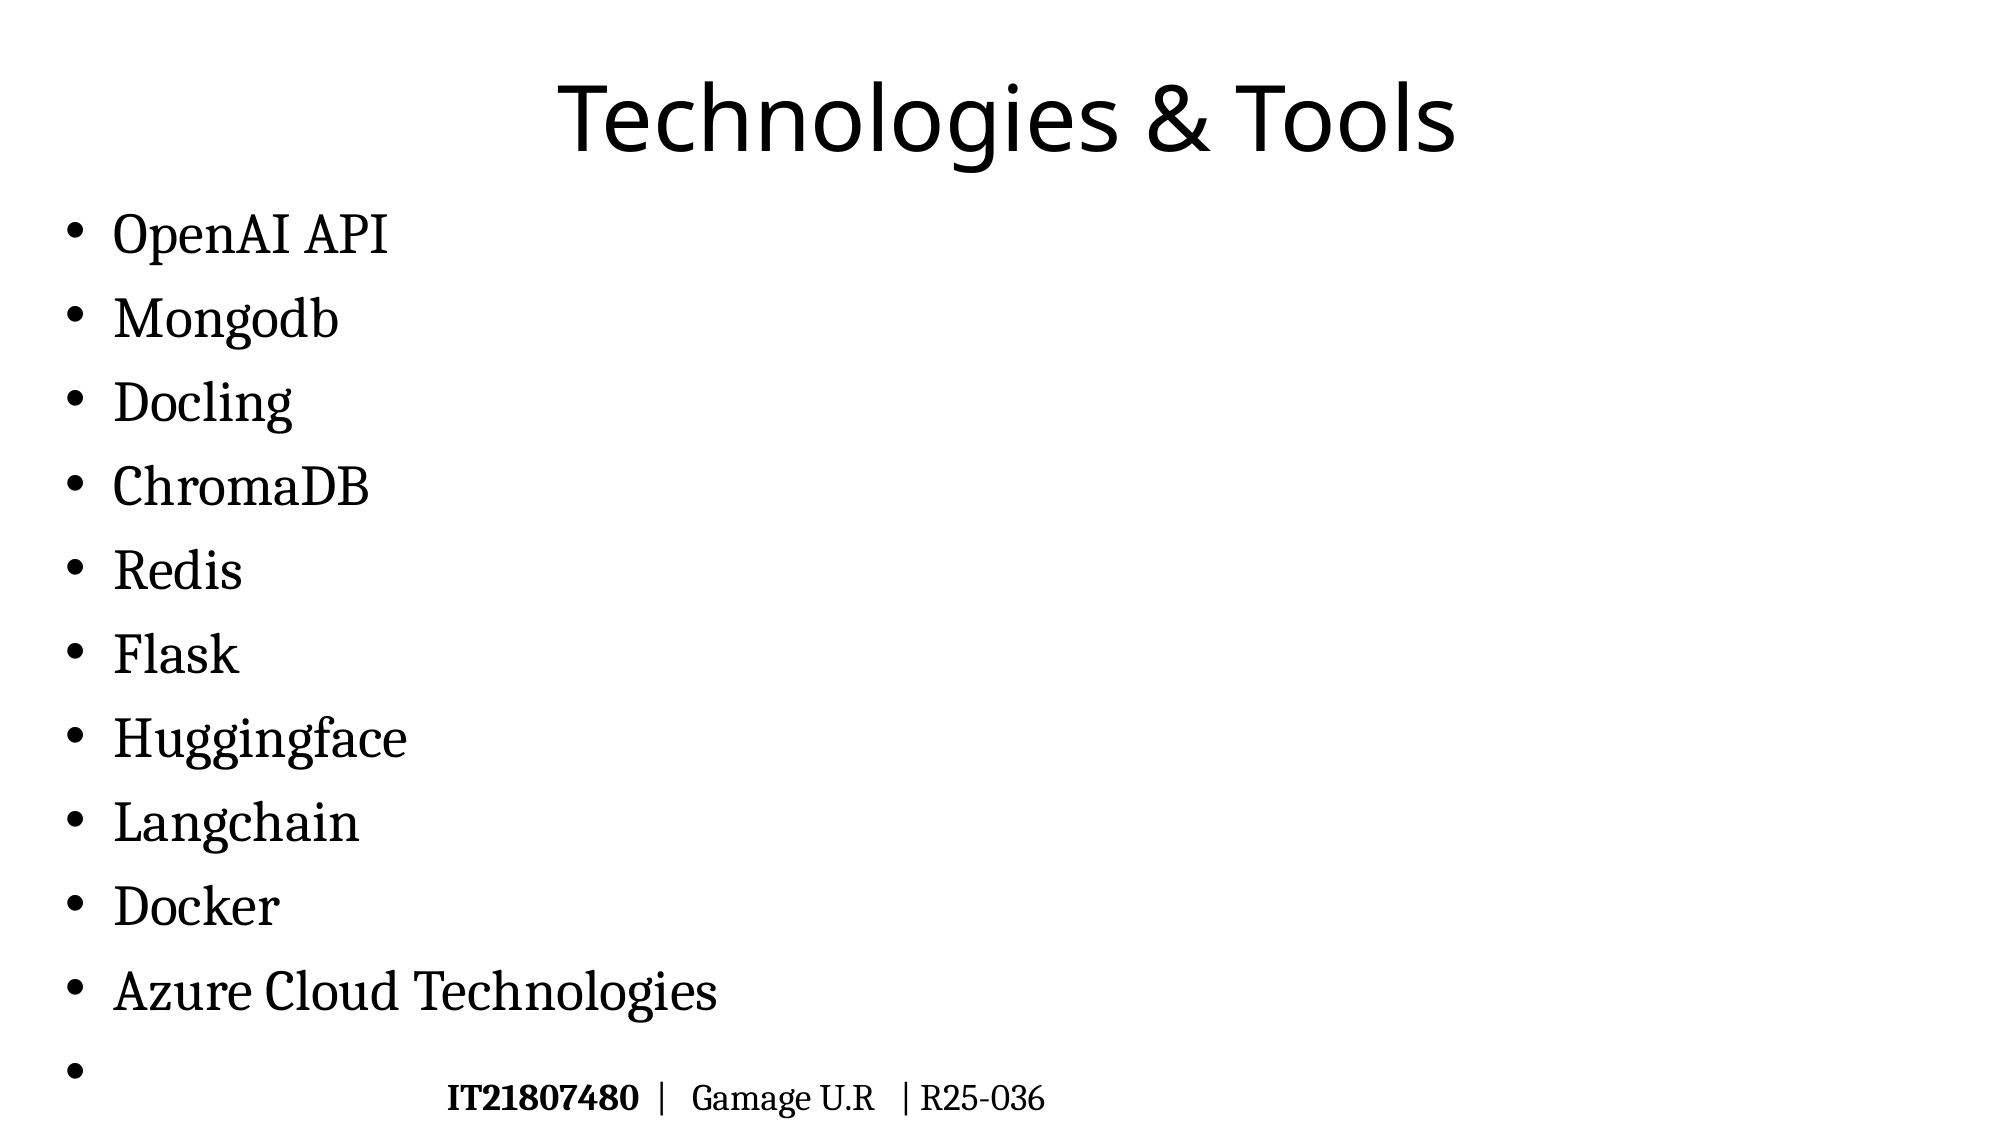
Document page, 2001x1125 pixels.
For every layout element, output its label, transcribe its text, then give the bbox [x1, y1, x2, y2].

title Technologies & Tools [50, 50, 1967, 180]
text_box IT21807480 | Gamage U.R | R25-036 [432, 1065, 1550, 1125]
list OpenAI API Mongodb Docling ChromaDB Redis Flask Huggingface Langchain Docker Azure Cloud Technologies [50, 187, 1967, 1038]
